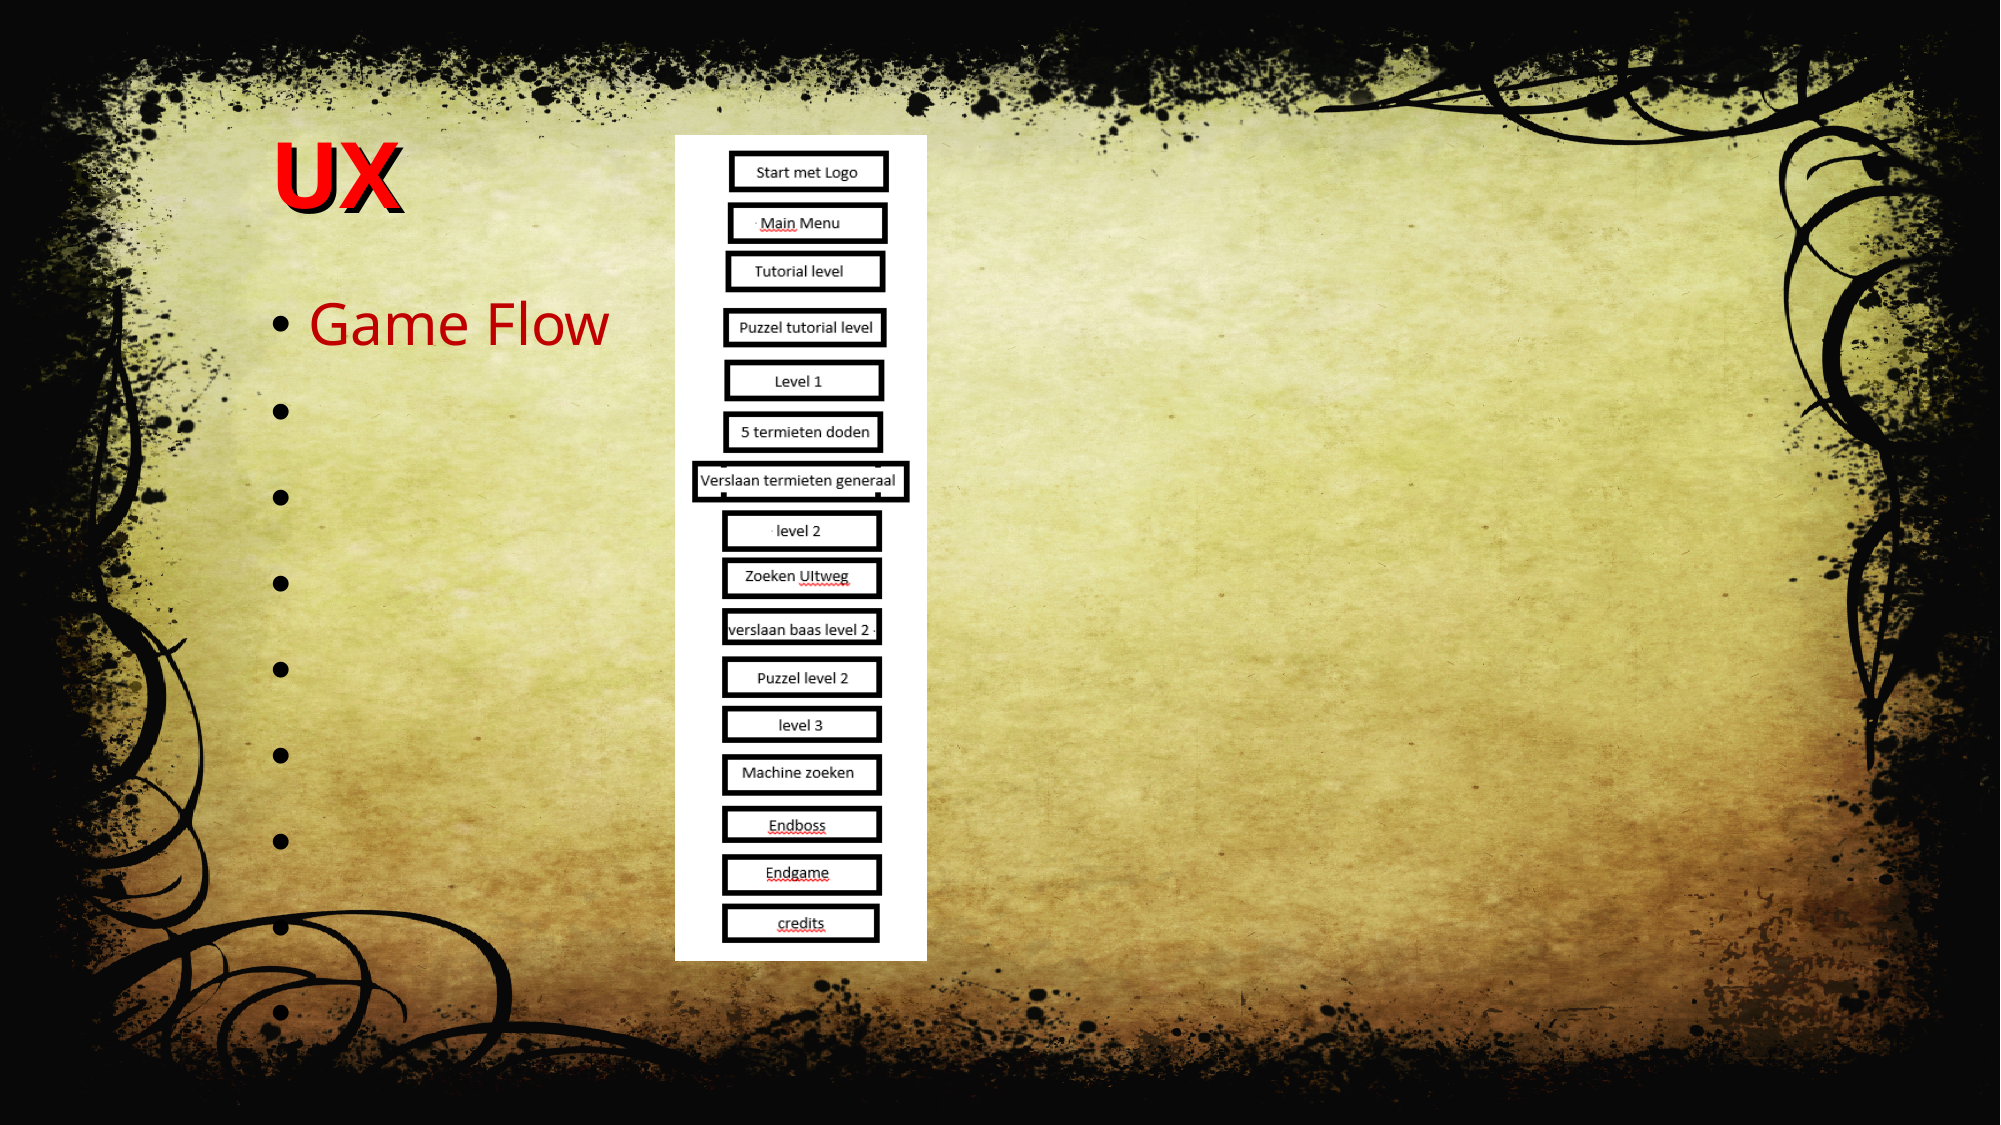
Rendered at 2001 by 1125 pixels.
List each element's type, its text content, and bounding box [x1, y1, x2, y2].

list Game Flow [255, 288, 1981, 1002]
title UX [255, 70, 1981, 288]
picture [675, 135, 927, 961]
